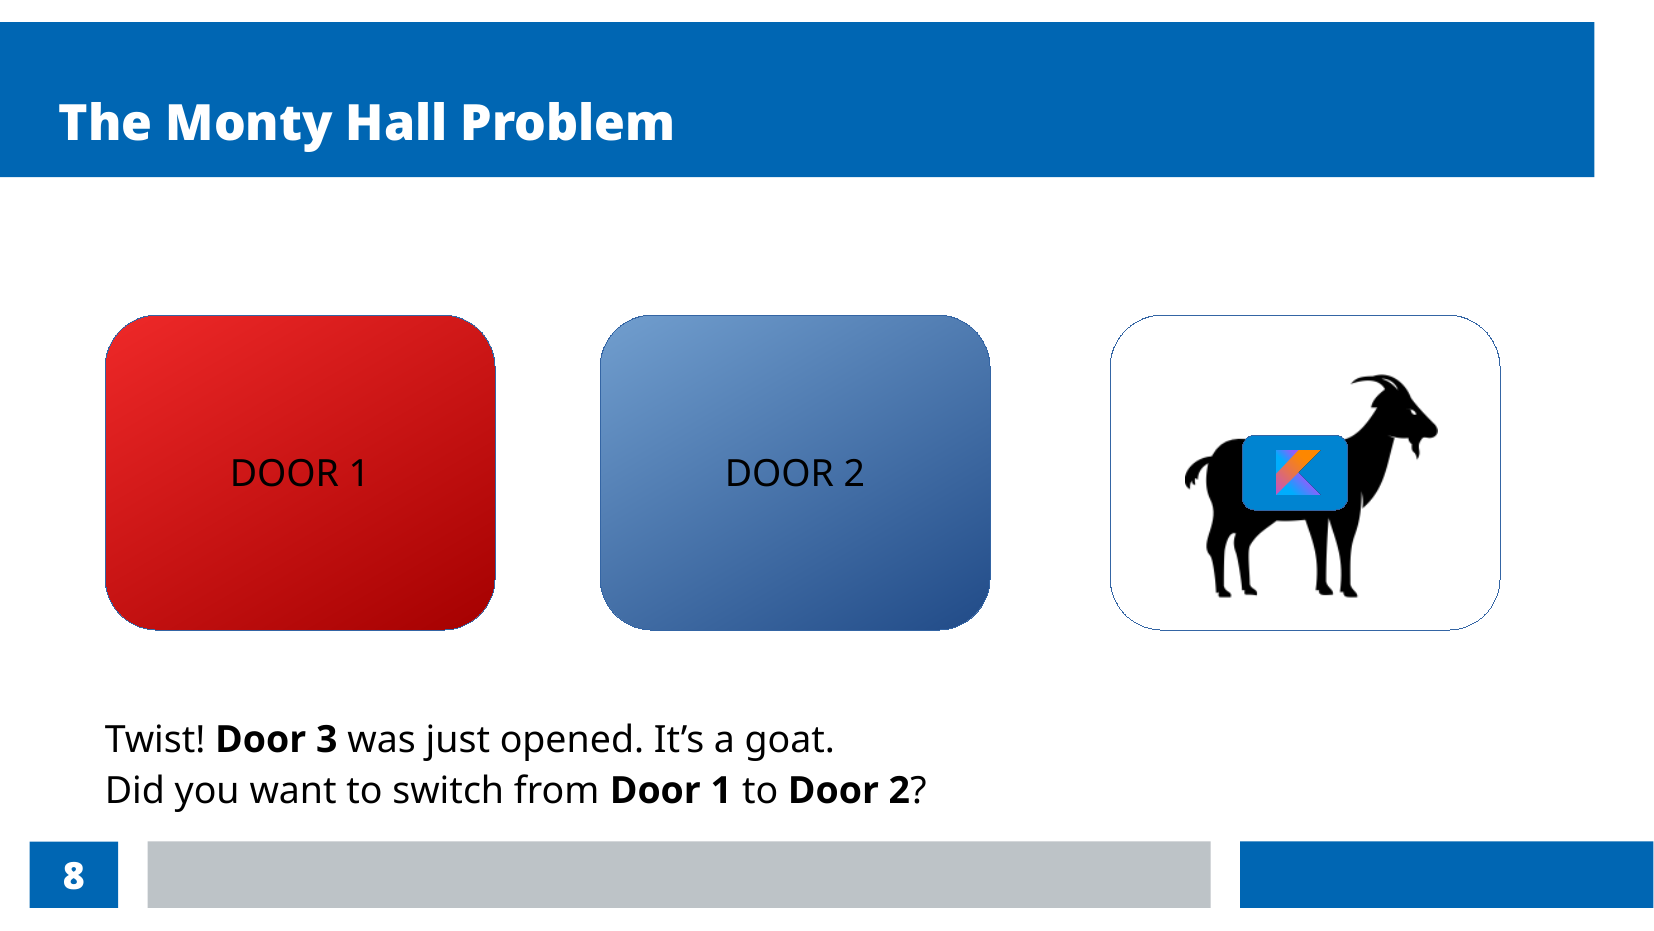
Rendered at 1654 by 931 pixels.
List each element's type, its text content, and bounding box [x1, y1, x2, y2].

title The Monty Hall Problem [59, 44, 1595, 156]
text_box DOOR 1 [105, 315, 496, 631]
text_box Twist! Door 3 was just opened. It’s a goat. Did you want to switch from Door 1 to Door 2? [90, 705, 1051, 894]
text_box [1242, 435, 1348, 511]
text_box DOOR 2 [600, 315, 991, 631]
picture [1185, 359, 1438, 613]
